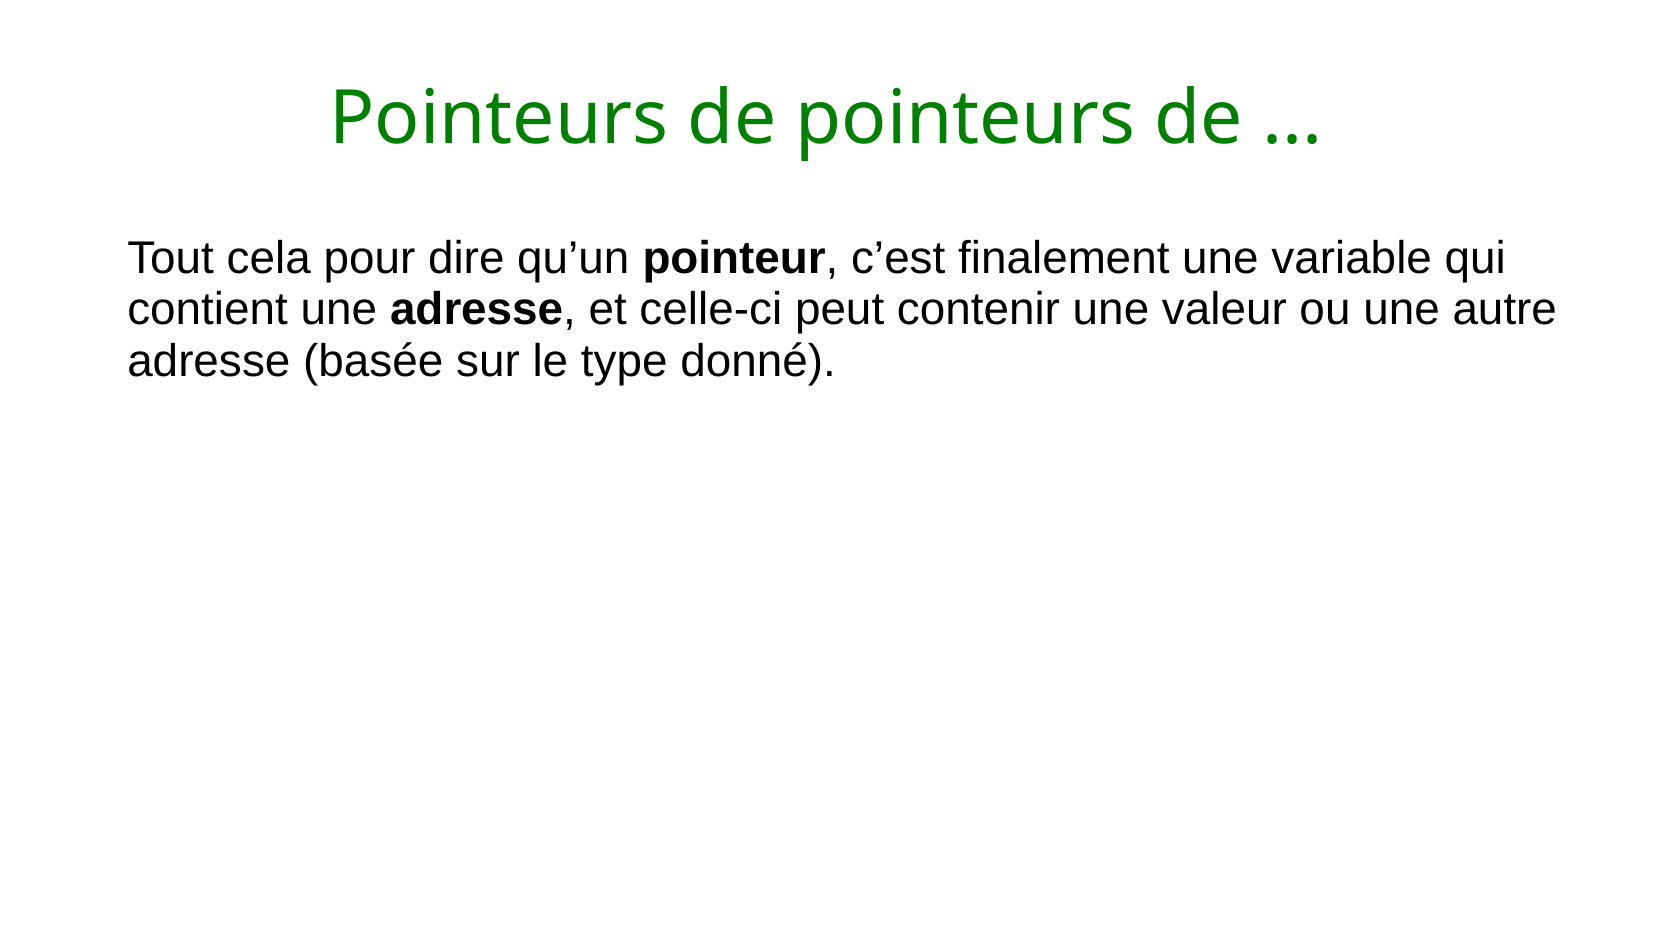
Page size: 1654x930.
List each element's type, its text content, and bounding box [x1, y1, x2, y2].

text_box Tout cela pour dire qu’un pointeur, c’est finalement une variable qui contient une adresse, et celle-ci peut contenir une valeur ou une autre adresse (basée sur le type donné). [112, 224, 1575, 825]
title Pointeurs de pointeurs de ... [82, 37, 1571, 193]
